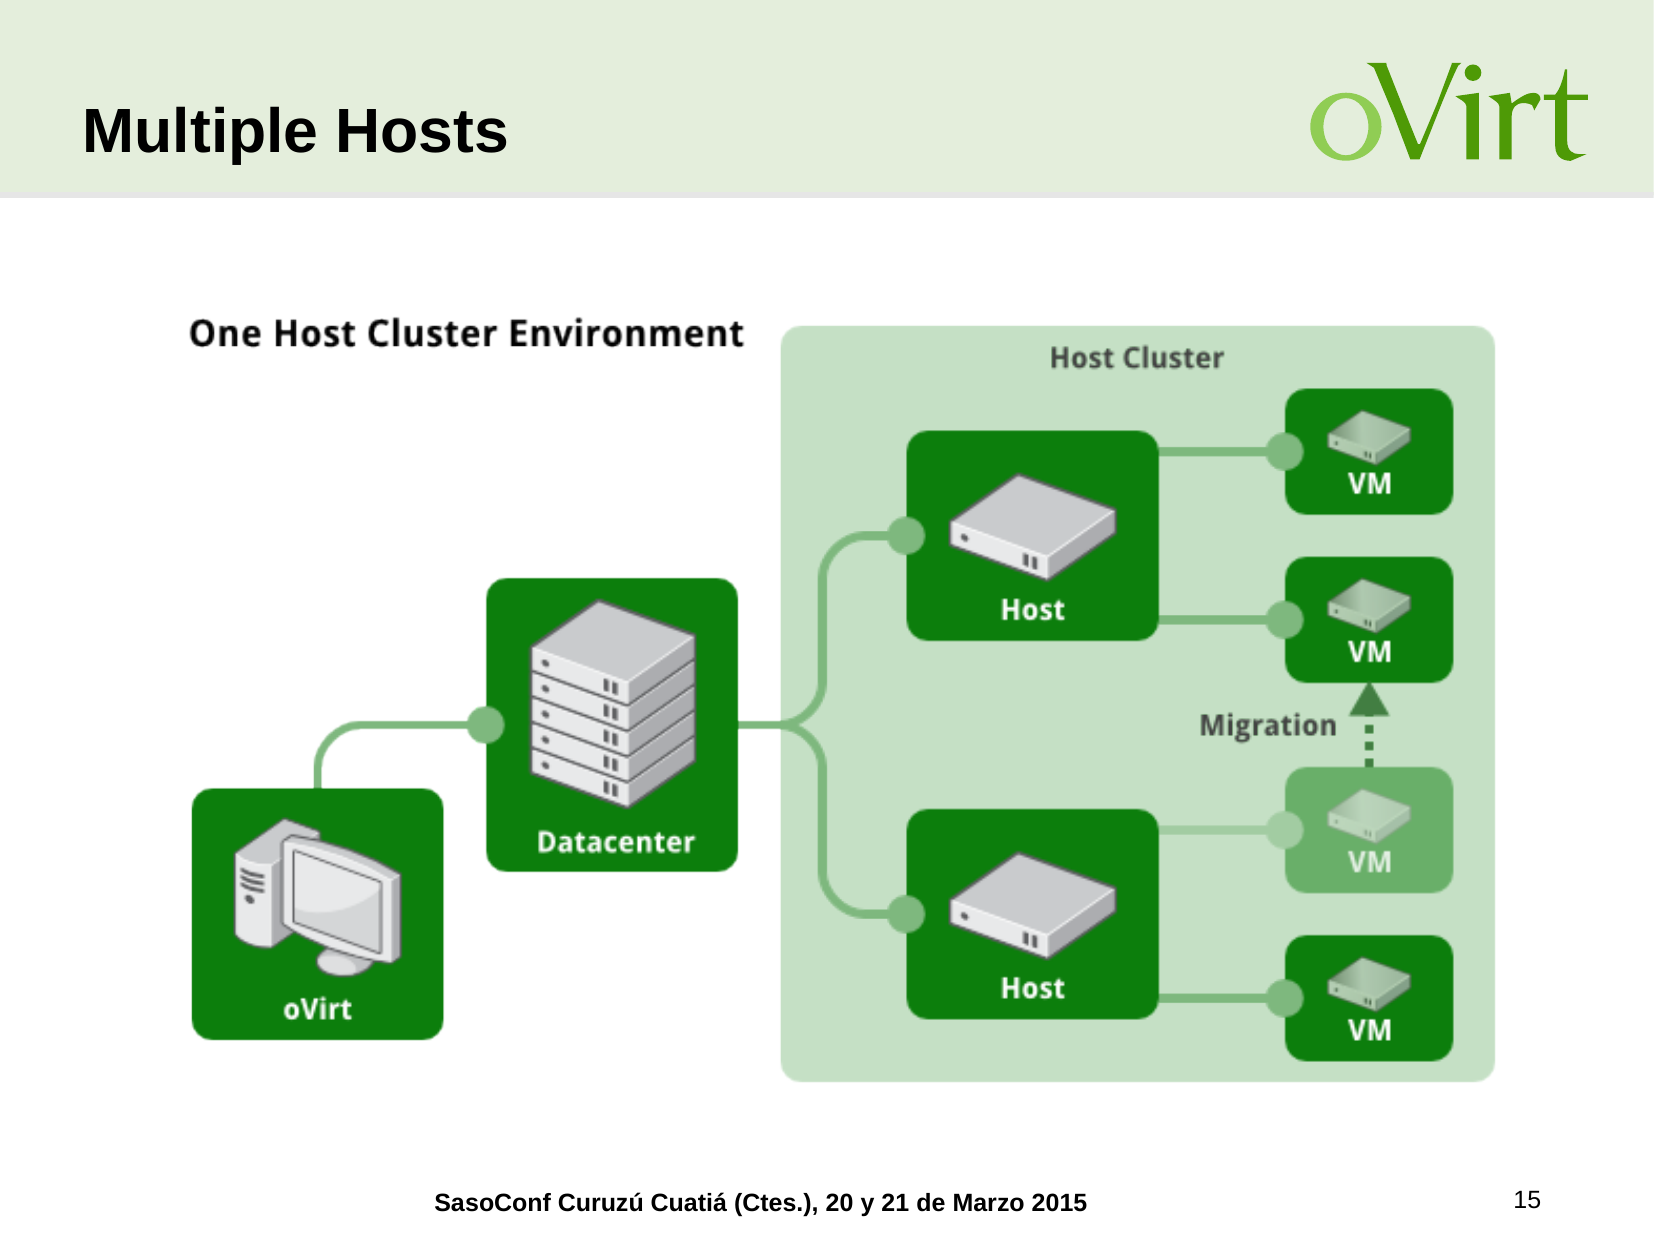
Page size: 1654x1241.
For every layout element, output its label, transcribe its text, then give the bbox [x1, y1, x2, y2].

picture [150, 284, 1538, 1126]
title Multiple Hosts [82, 37, 1571, 226]
